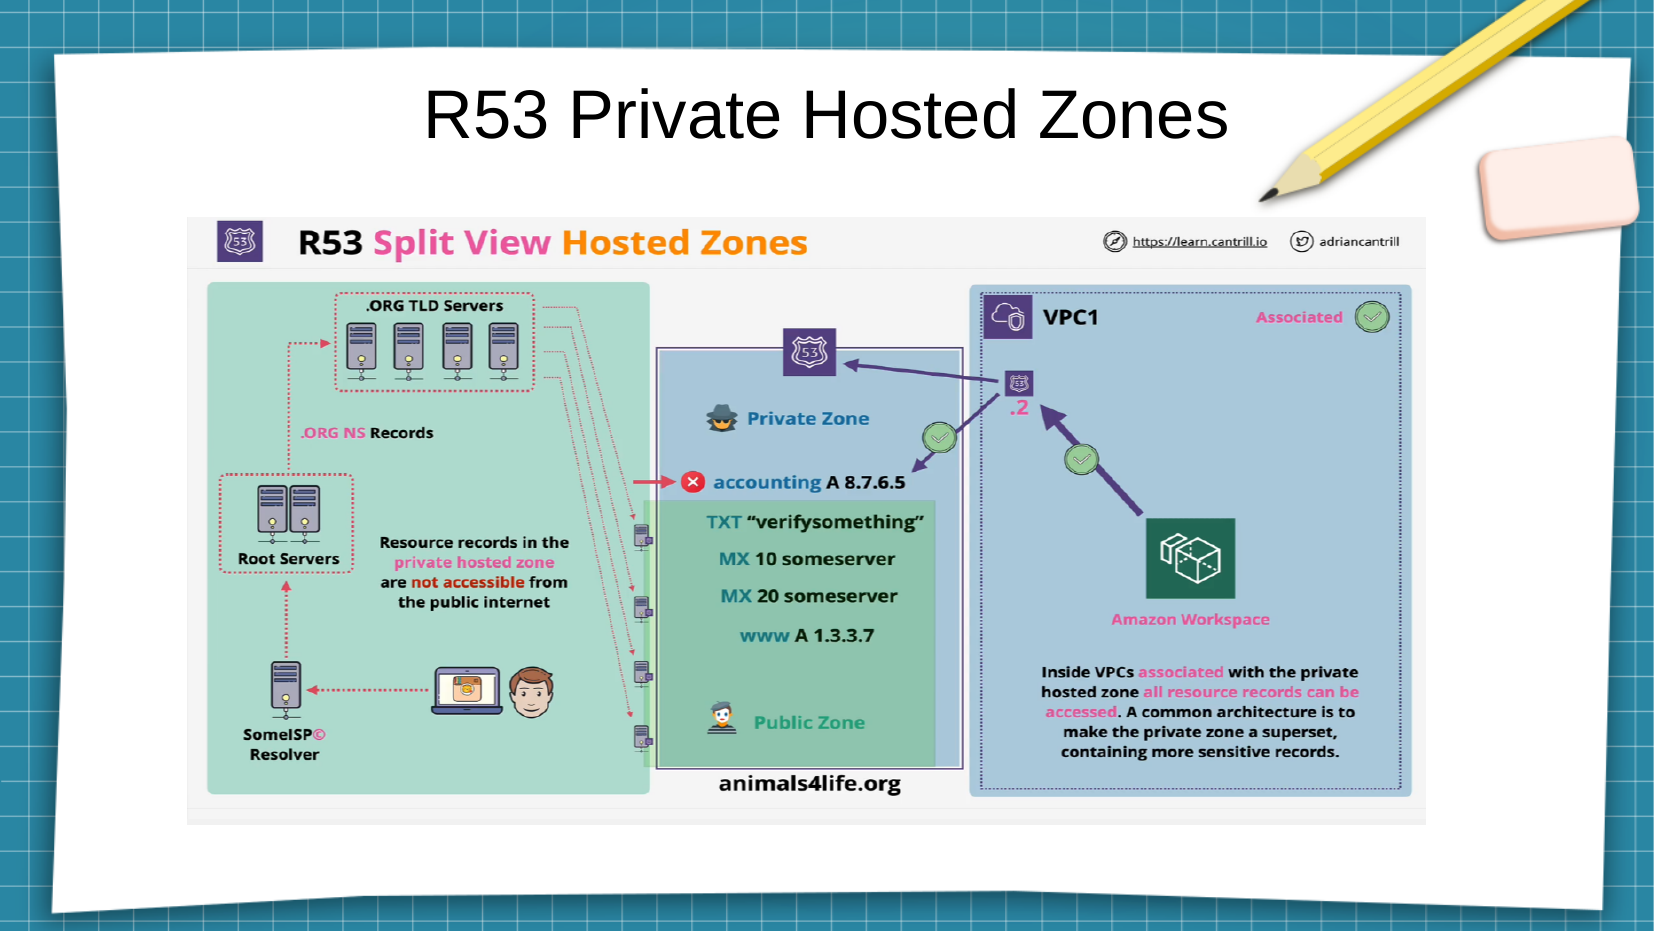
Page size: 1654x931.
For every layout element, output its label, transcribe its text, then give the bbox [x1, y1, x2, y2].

title R53 Private Hosted Zones [82, 37, 1571, 193]
picture [0, 0, 1654, 931]
